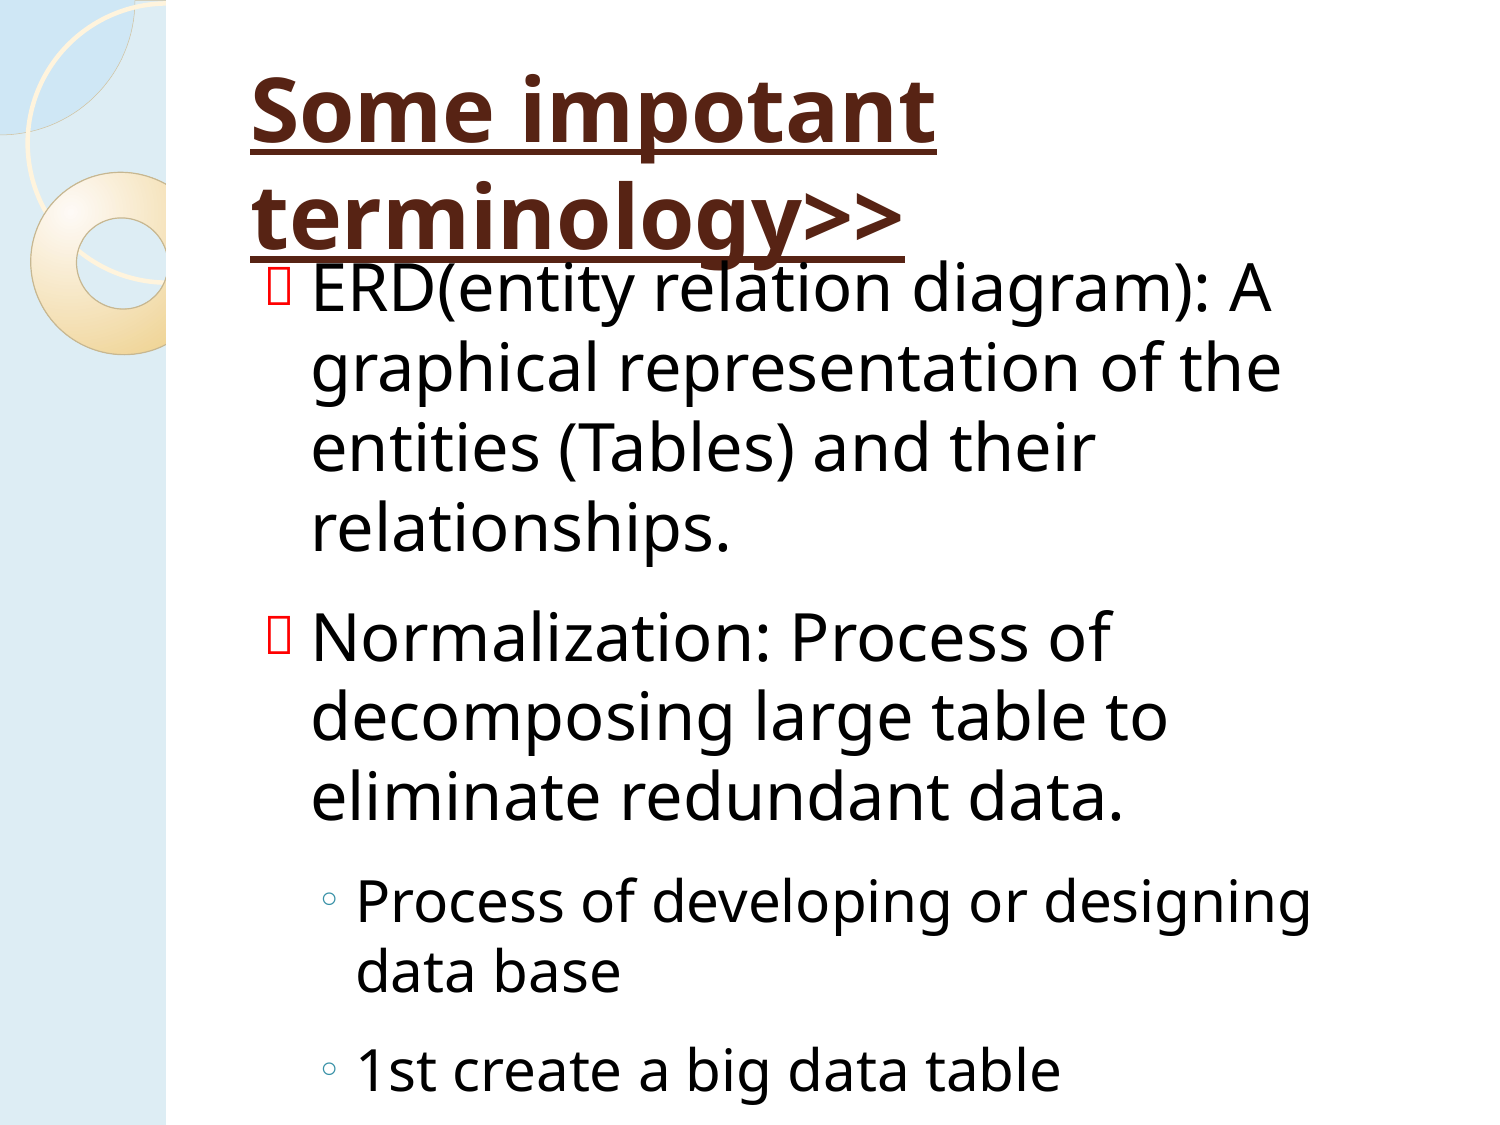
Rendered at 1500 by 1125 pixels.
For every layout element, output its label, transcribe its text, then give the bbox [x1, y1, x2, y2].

title Some impotant terminology>> [235, 45, 1466, 233]
list ERD(entity relation diagram): A graphical representation of the entities (Tables) and their relationships. Normalization: Process of decomposing large table to eliminate redundant data. Process of developing or designing data base 1st create a big data table Break into simple/normal 1st normal form 2nd normal form 3rd normal form DDL-(data definition languages)- create /alter table>>data administrator use it, deal with structure of database DML(data manipulation languages)- As QA, we need this languages. [235, 237, 1466, 1025]
